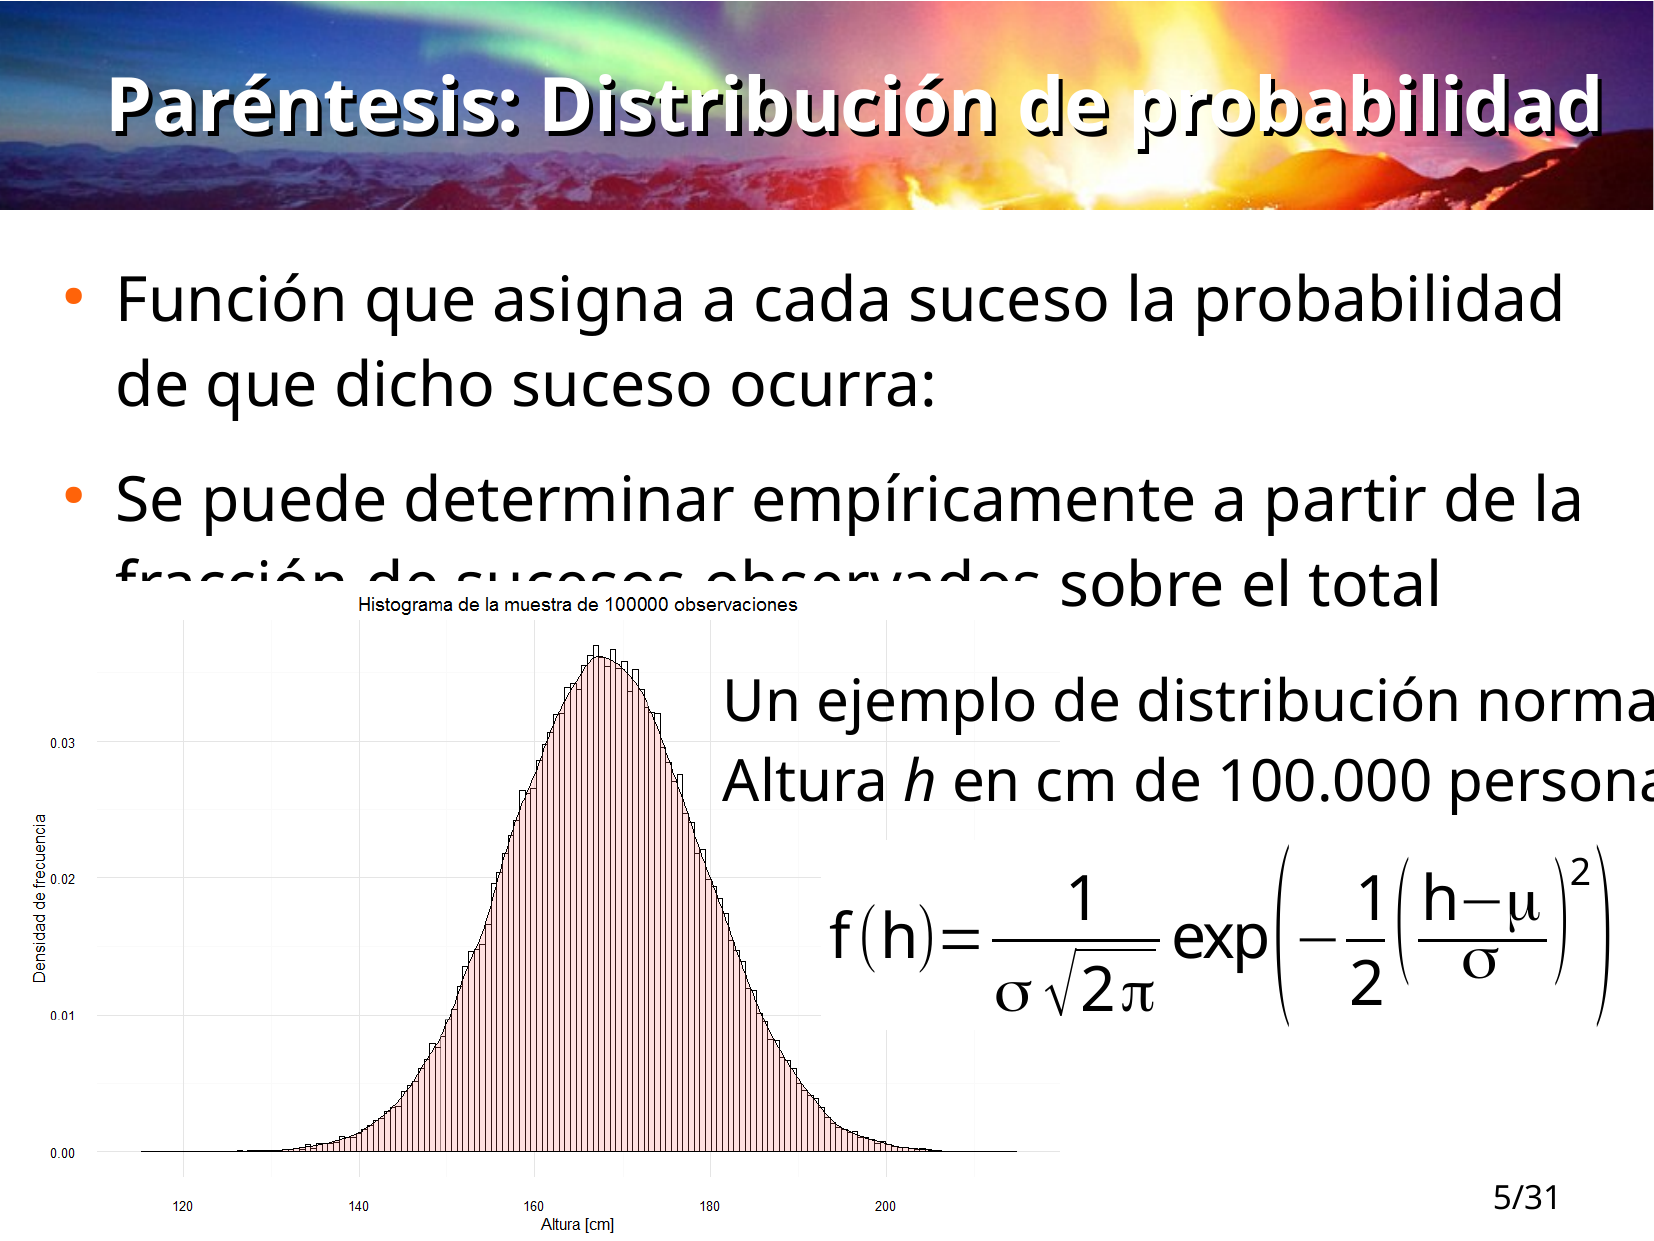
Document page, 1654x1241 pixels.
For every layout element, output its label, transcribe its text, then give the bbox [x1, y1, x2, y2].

text_box Un ejemplo de distribución normal Altura h en cm de 100.000 personas [708, 652, 1653, 809]
title Paréntesis: Distribución de probabilidad [45, 15, 1606, 191]
picture [0, 1, 1654, 210]
picture [26, 581, 1062, 1239]
list Función que asigna a cada suceso la probabilidad de que dicho suceso ocurra: Se puede determinar empíricamente a partir de la fracción de sucesos observados sobre el total [45, 255, 1606, 652]
chart [821, 840, 1621, 1031]
